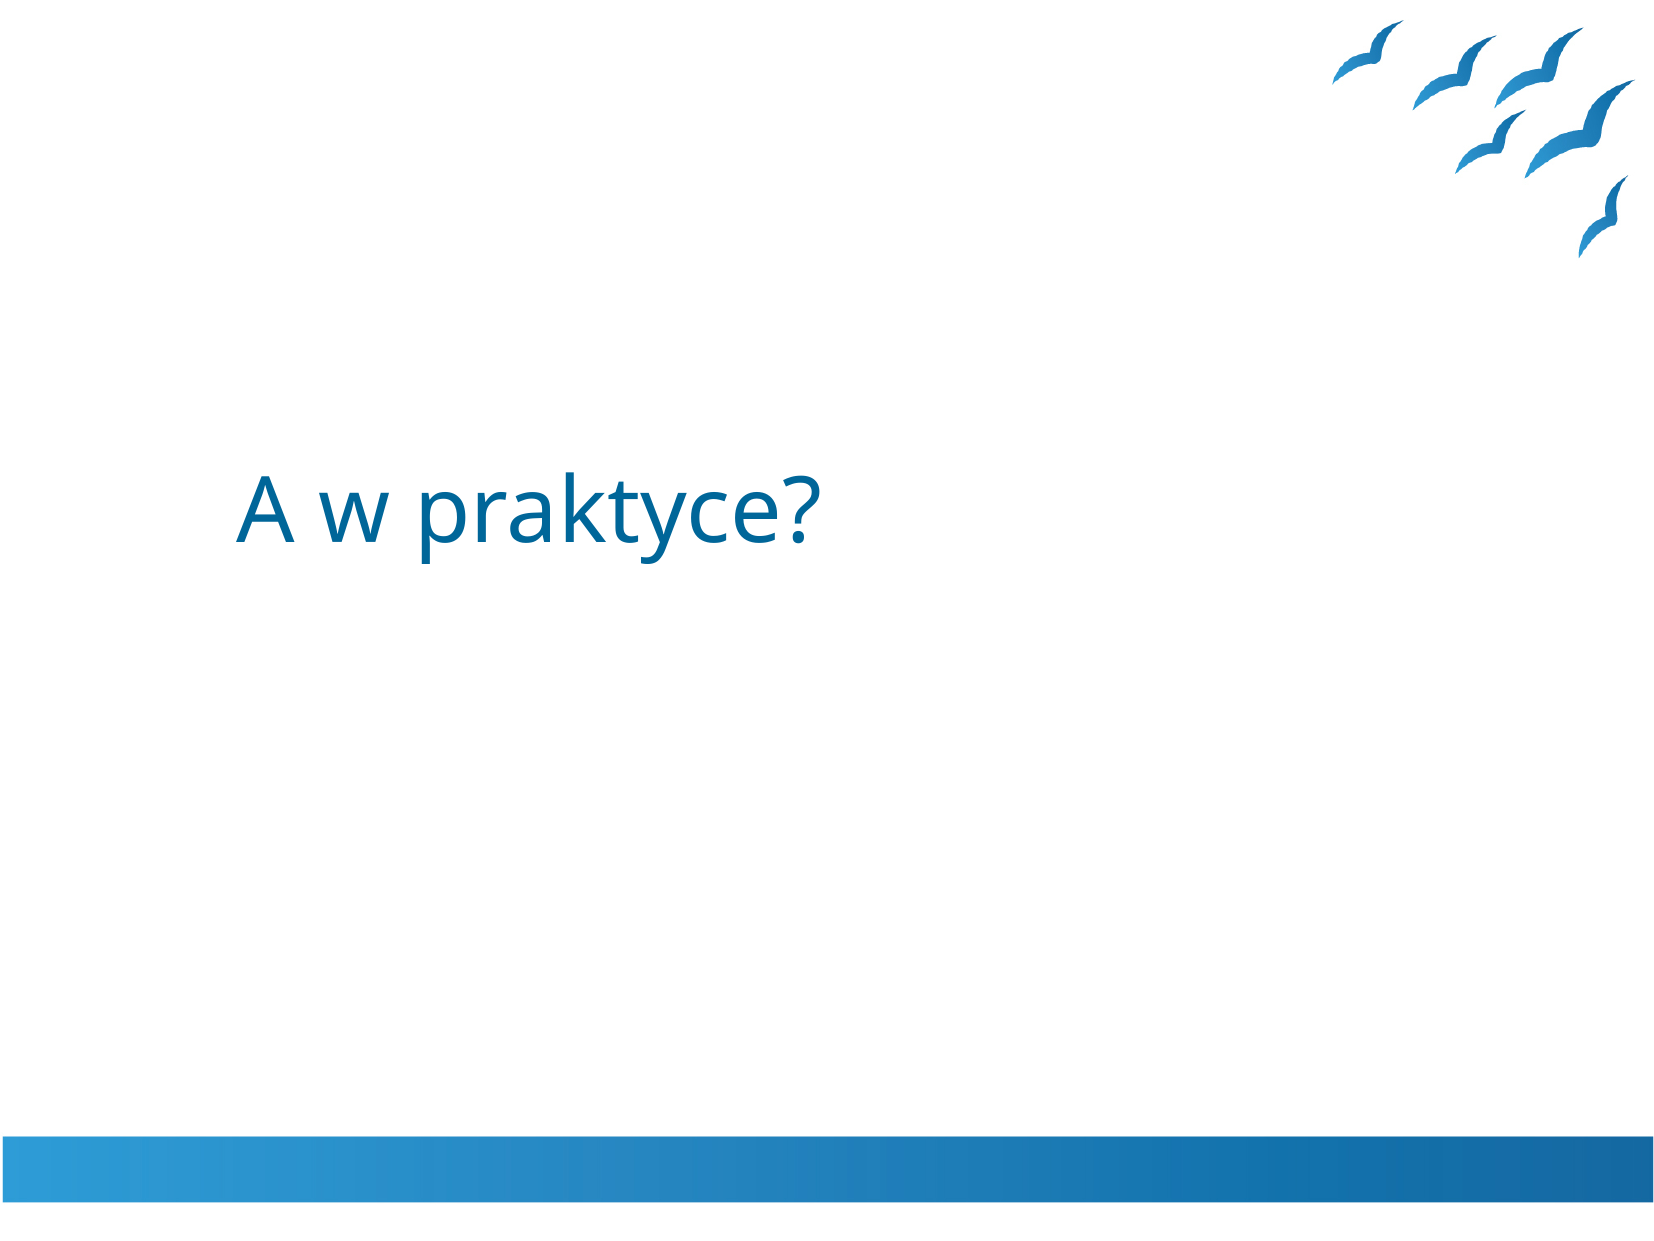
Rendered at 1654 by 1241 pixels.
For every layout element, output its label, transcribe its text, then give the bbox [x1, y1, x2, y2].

picture [0, 0, 1654, 1241]
title A w praktyce? [236, 452, 1595, 562]
